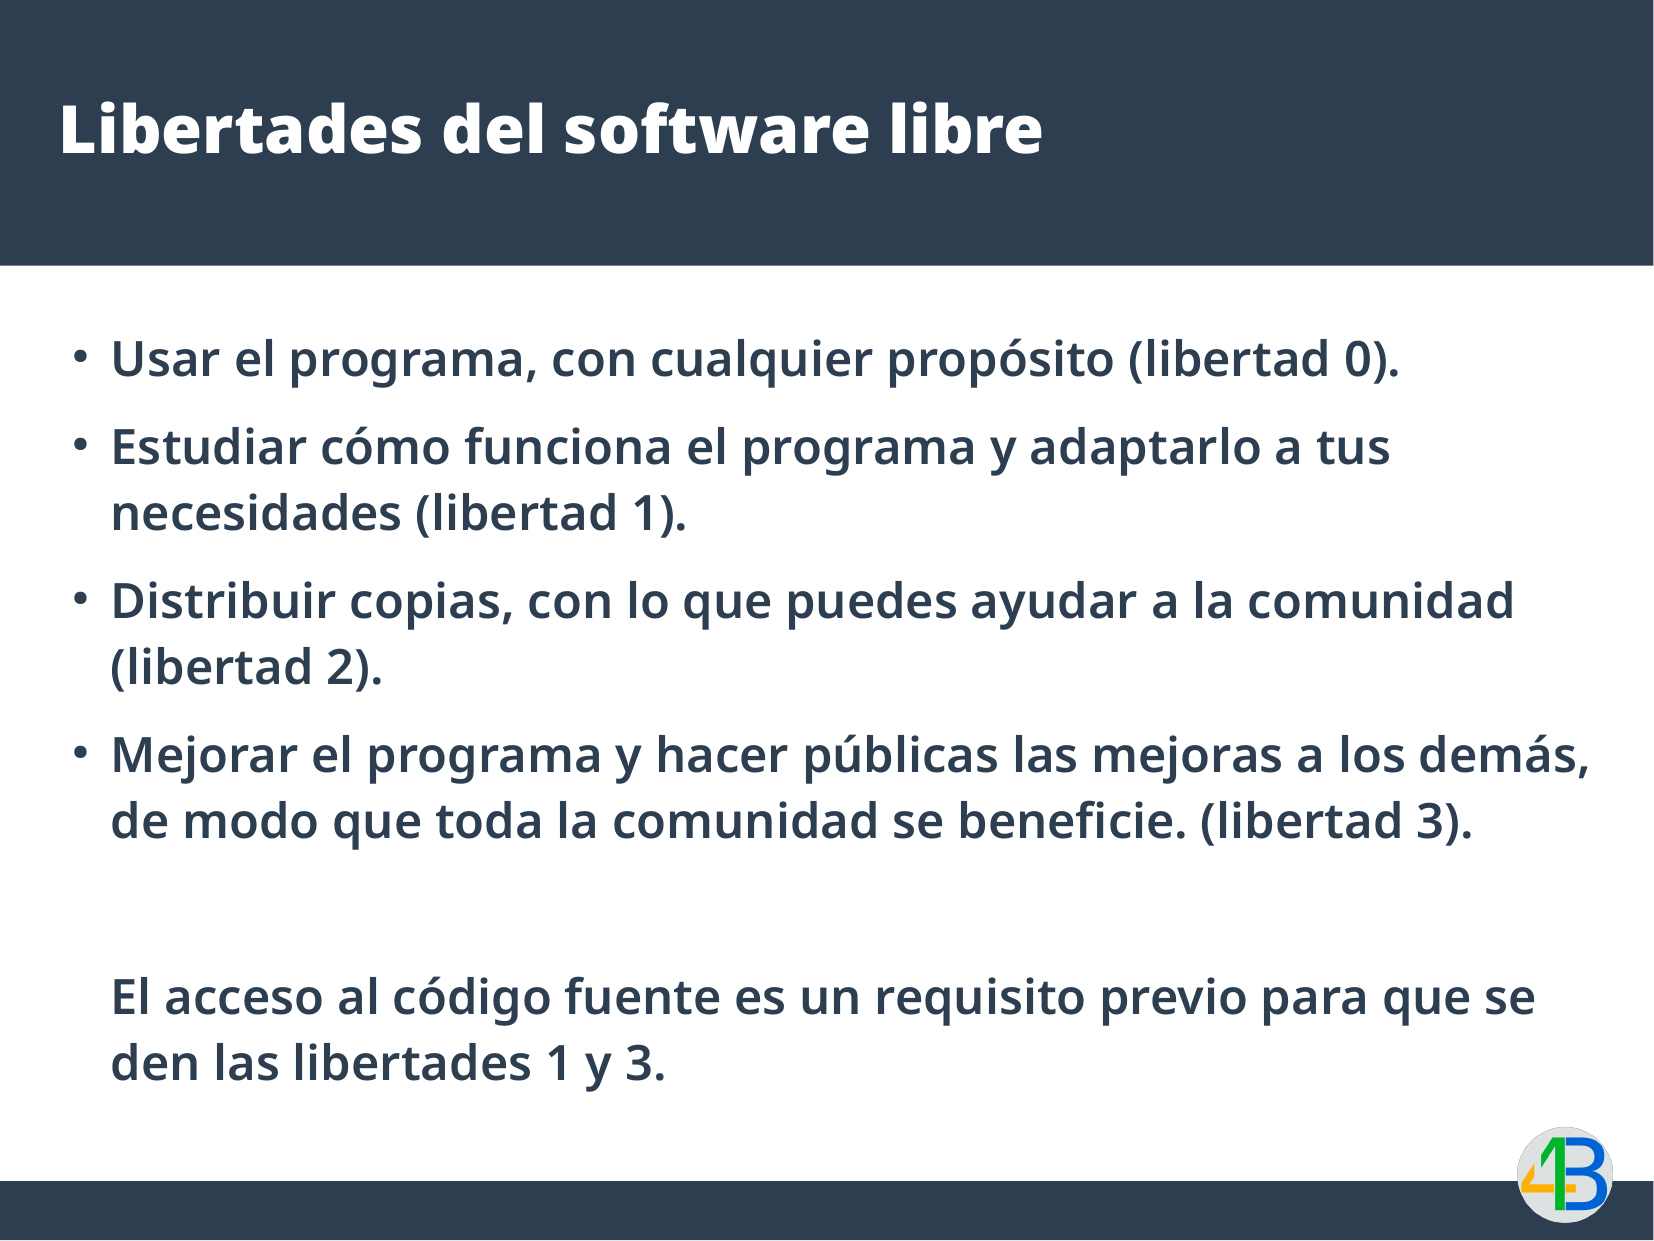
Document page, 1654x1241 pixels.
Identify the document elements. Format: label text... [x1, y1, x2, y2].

picture [1517, 1127, 1613, 1223]
title Libertades del software libre [59, 49, 1595, 207]
list Usar el programa, con cualquier propósito (libertad 0). Estudiar cómo funciona el programa y adaptarlo a tus necesidades (libertad 1). Distribuir copias, con lo que puedes ayudar a la comunidad (libertad 2). Mejorar el programa y hacer públicas las mejoras a los demás, de modo que toda la comunidad se beneficie. (libertad 3). El acceso al código fuente es un requisito previo para que se den las libertades 1 y 3. [59, 324, 1595, 1152]
